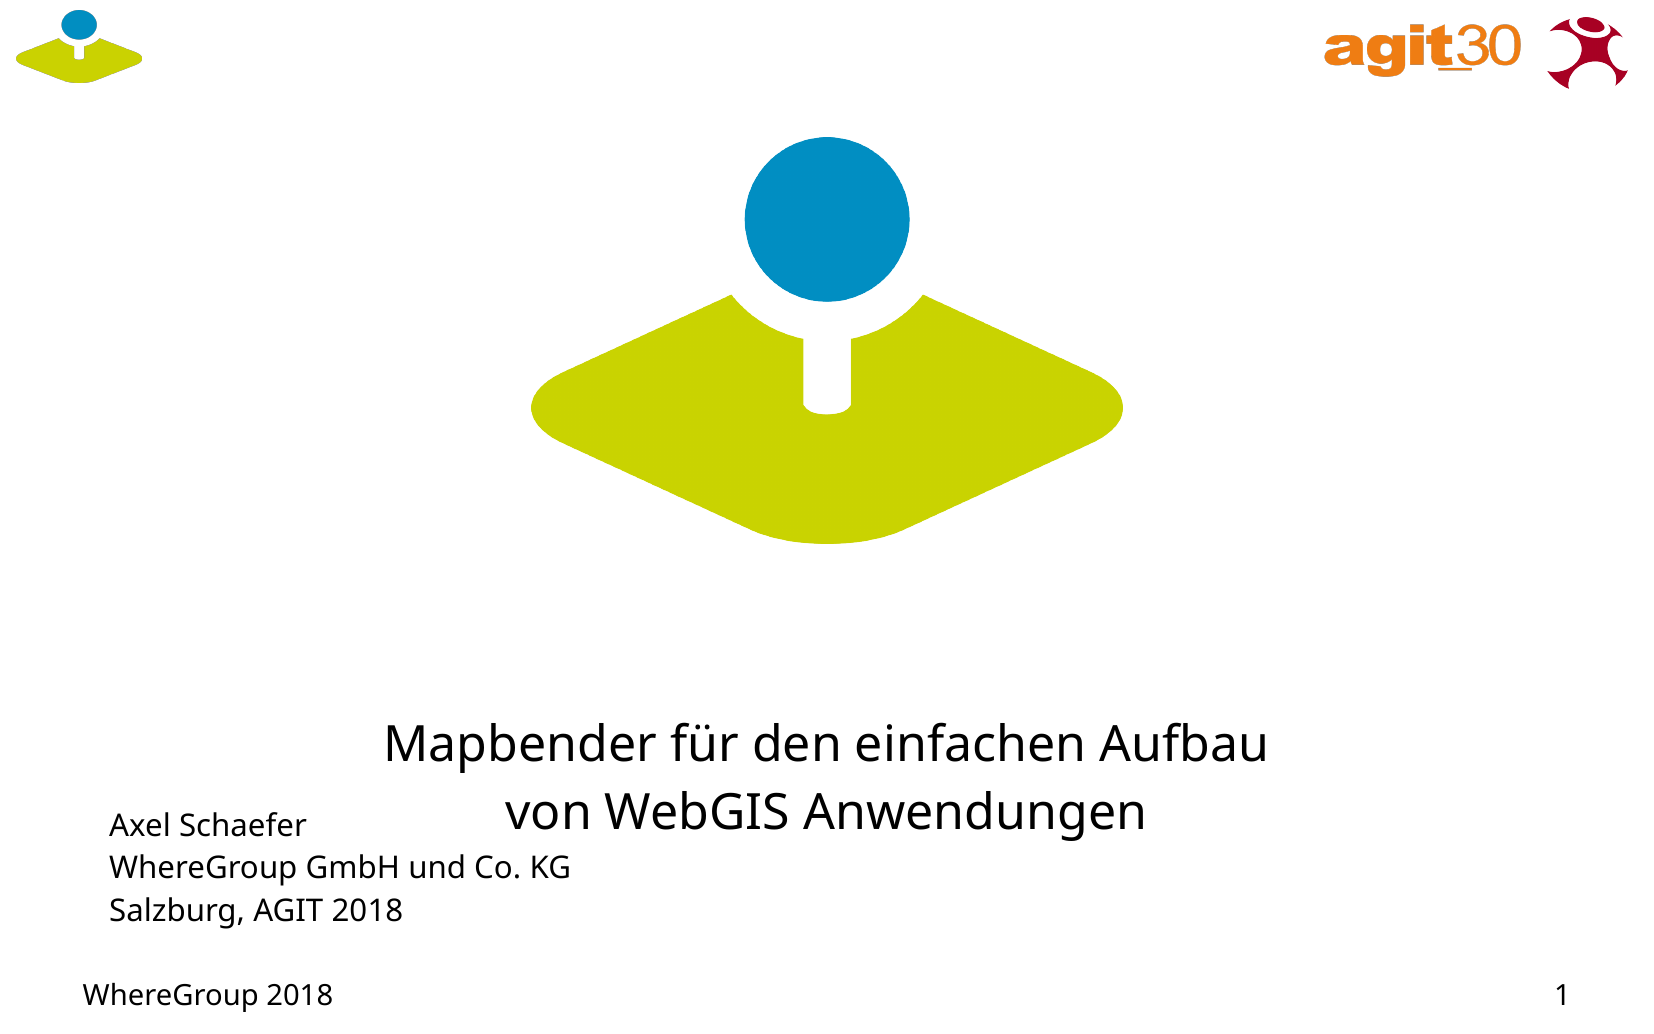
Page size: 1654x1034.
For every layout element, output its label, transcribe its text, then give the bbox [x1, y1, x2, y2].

picture [16, 10, 142, 83]
picture [1322, 21, 1524, 79]
subtitle Mapbender für den einfachen Aufbau von WebGIS Anwendungen [82, 241, 1571, 955]
picture [531, 137, 1123, 544]
picture [1547, 17, 1628, 89]
text_box Axel Schaefer WhereGroup GmbH und Co. KG Salzburg, AGIT 2018 [94, 795, 709, 969]
